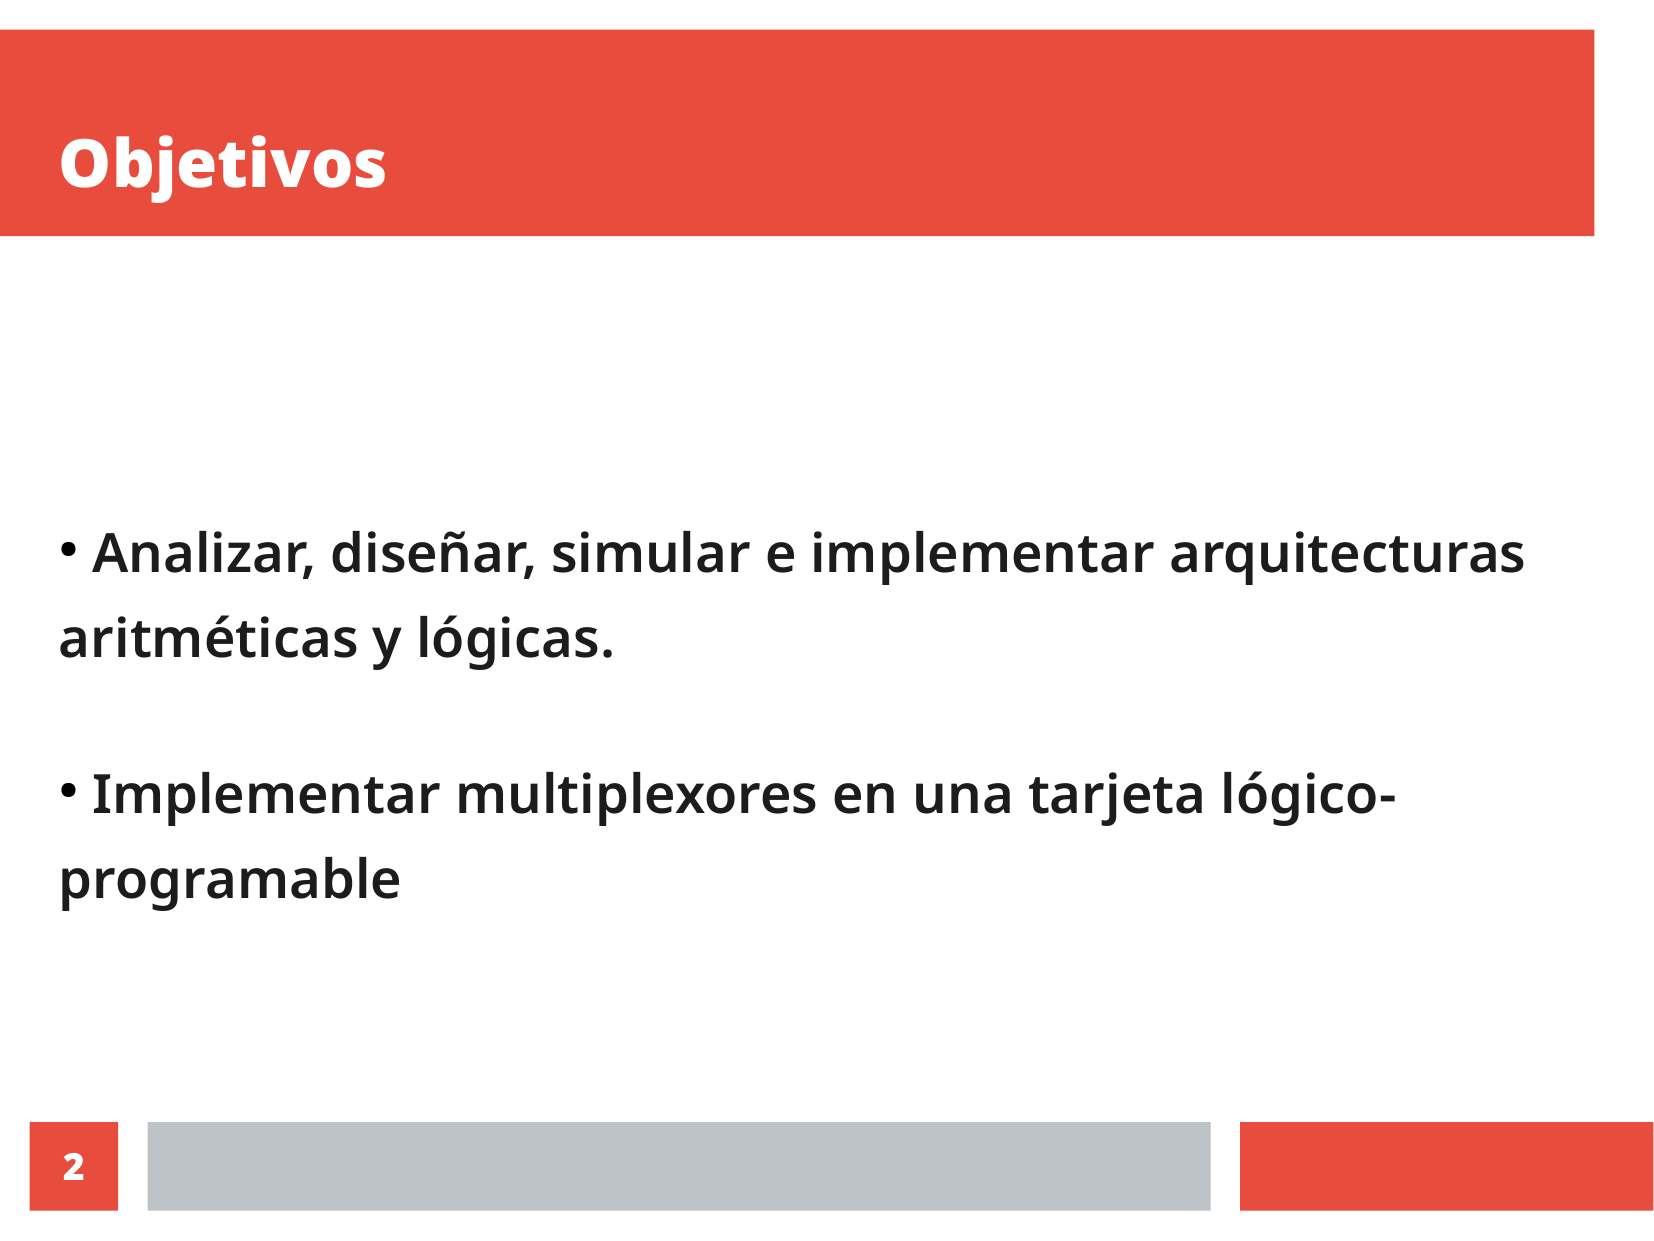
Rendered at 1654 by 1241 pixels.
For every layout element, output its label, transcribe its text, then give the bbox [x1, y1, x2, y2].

list Analizar, diseñar, simular e implementar arquitecturas aritméticas y lógicas. Implementar multiplexores en una tarjeta lógico-programable [59, 324, 1565, 1093]
title Objetivos [59, 59, 1595, 207]
